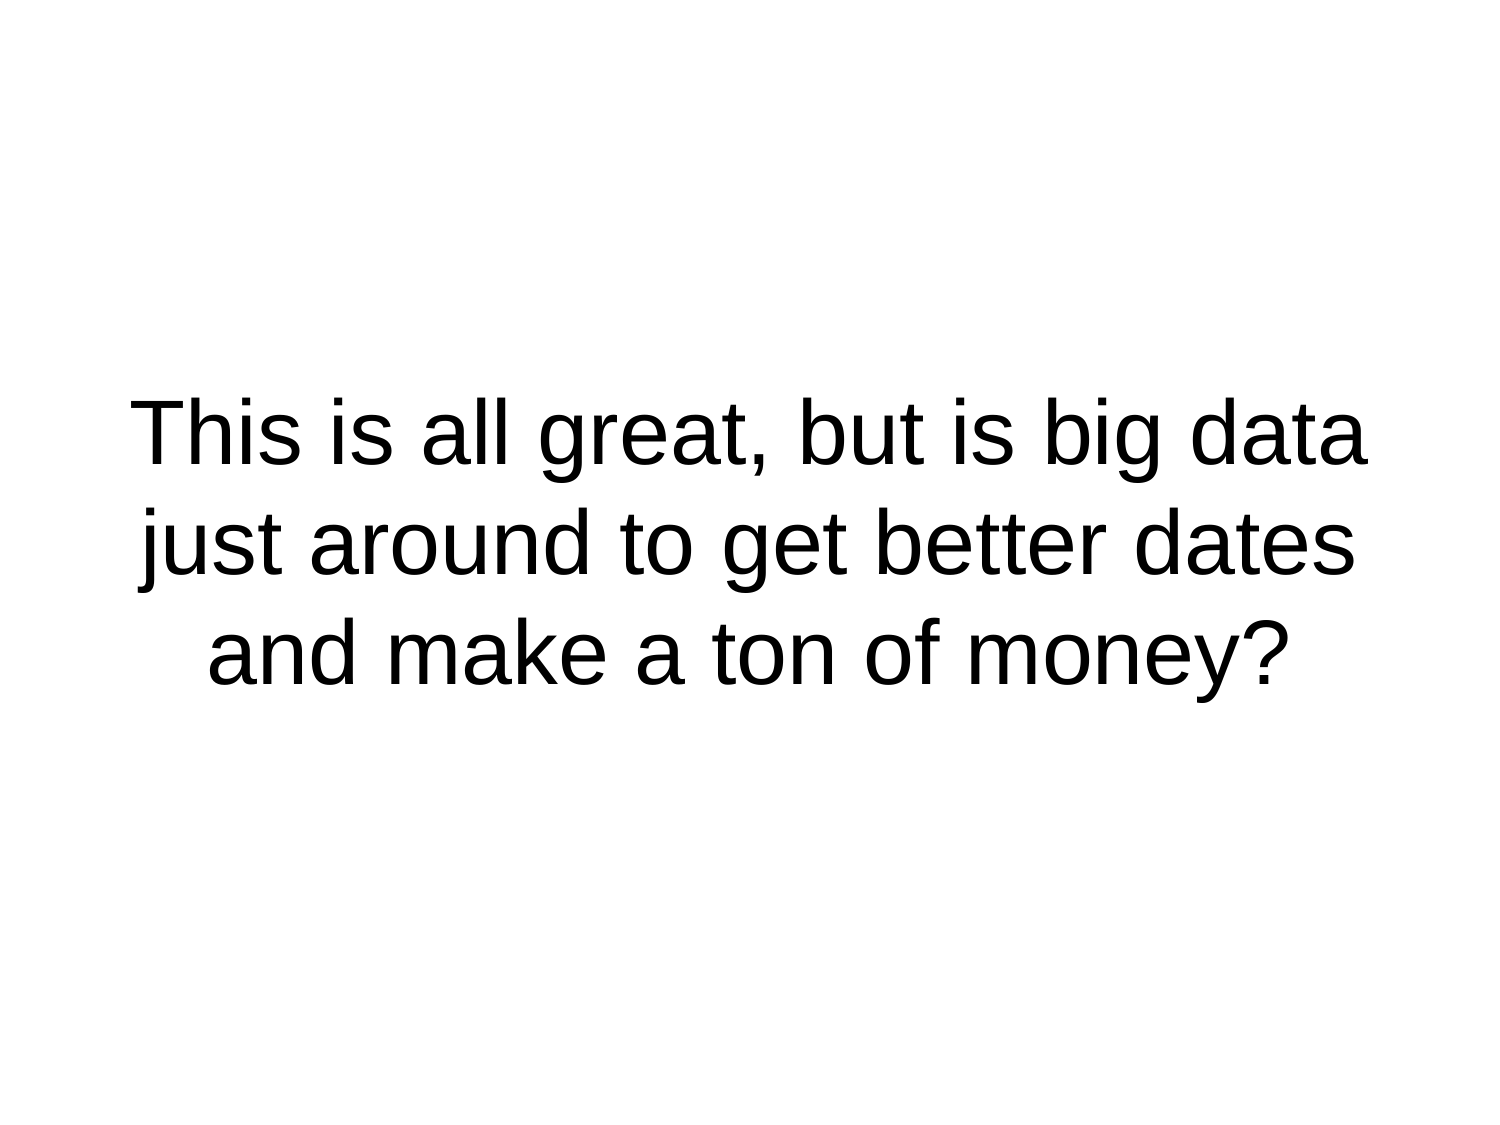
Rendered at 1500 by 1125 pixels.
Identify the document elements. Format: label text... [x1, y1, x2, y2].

title This is all great, but is big data just around to get better dates and make a ton of money? [75, 365, 1426, 711]
